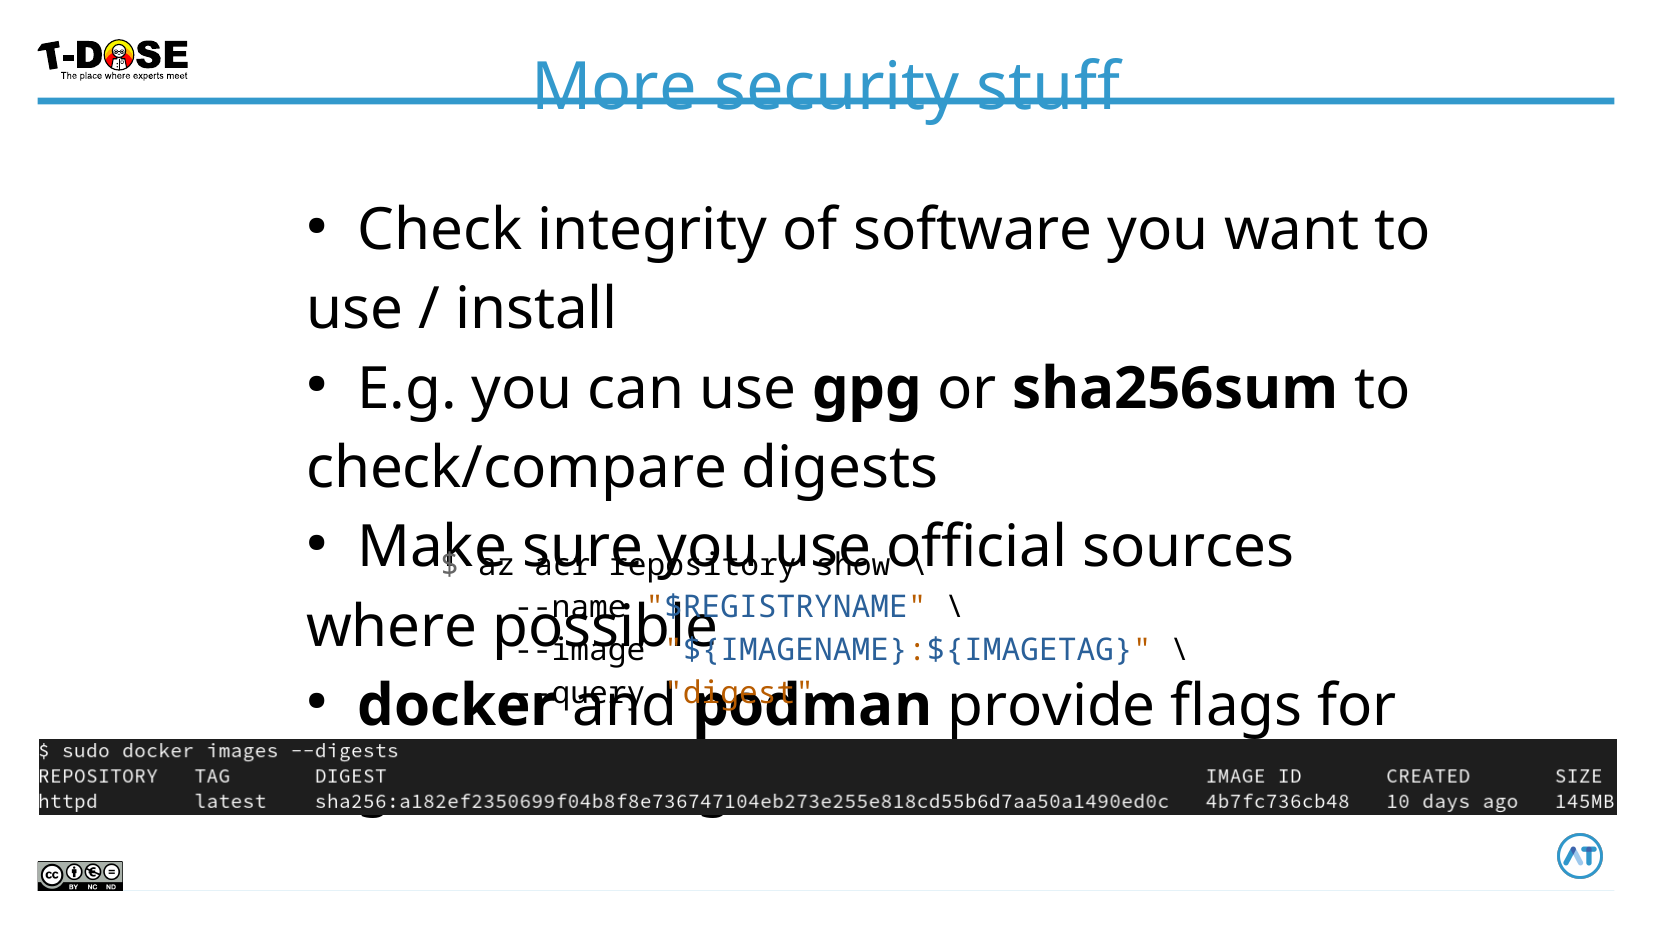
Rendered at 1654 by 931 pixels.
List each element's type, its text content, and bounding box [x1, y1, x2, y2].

picture [1557, 833, 1603, 879]
picture [37, 861, 123, 891]
text_box More security stuff [37, 38, 1615, 106]
text_box $ az acr repository show \ --name "$REGISTRYNAME" \ --image "${IMAGENAME}:${IMAGETAG}" \ --query "digest" [440, 541, 1212, 667]
picture [39, 739, 1617, 815]
text_box Check integrity of software you want to use / install E.g. you can use gpg or sha256sum to check/compare digests Make sure you use official sources where possible docker and podman provide flags for digest checking [306, 187, 1463, 451]
